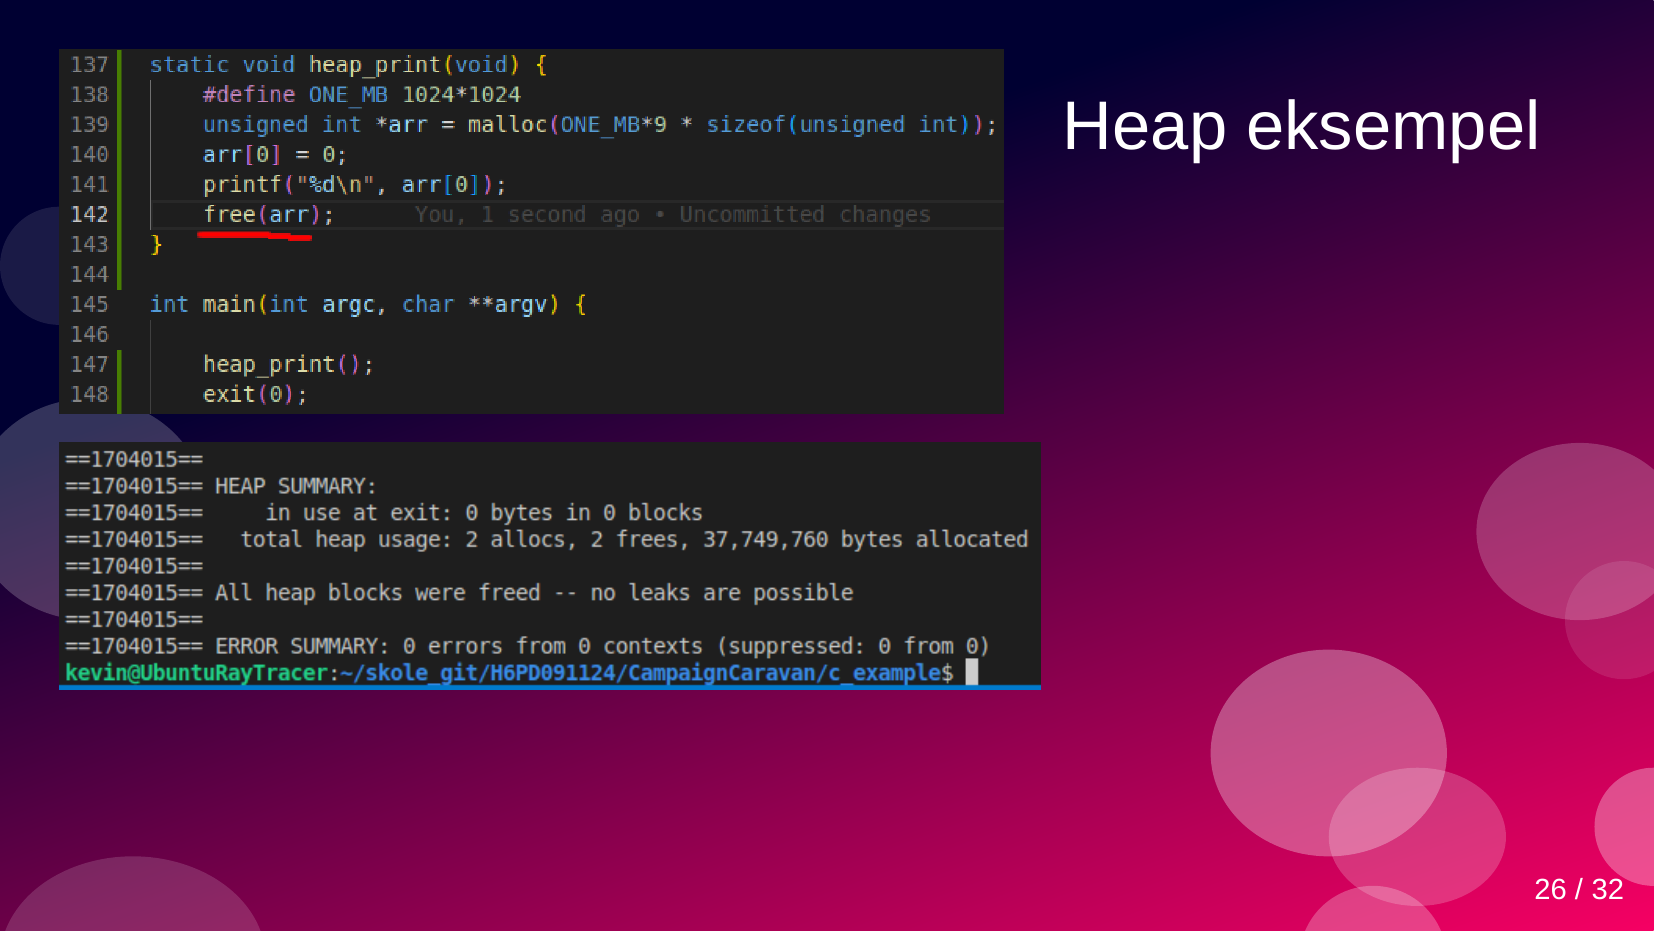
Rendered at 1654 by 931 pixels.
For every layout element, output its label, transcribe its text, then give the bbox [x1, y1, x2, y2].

picture [59, 442, 1041, 690]
picture [59, 49, 1004, 414]
title Heap eksempel [1062, 44, 1625, 207]
